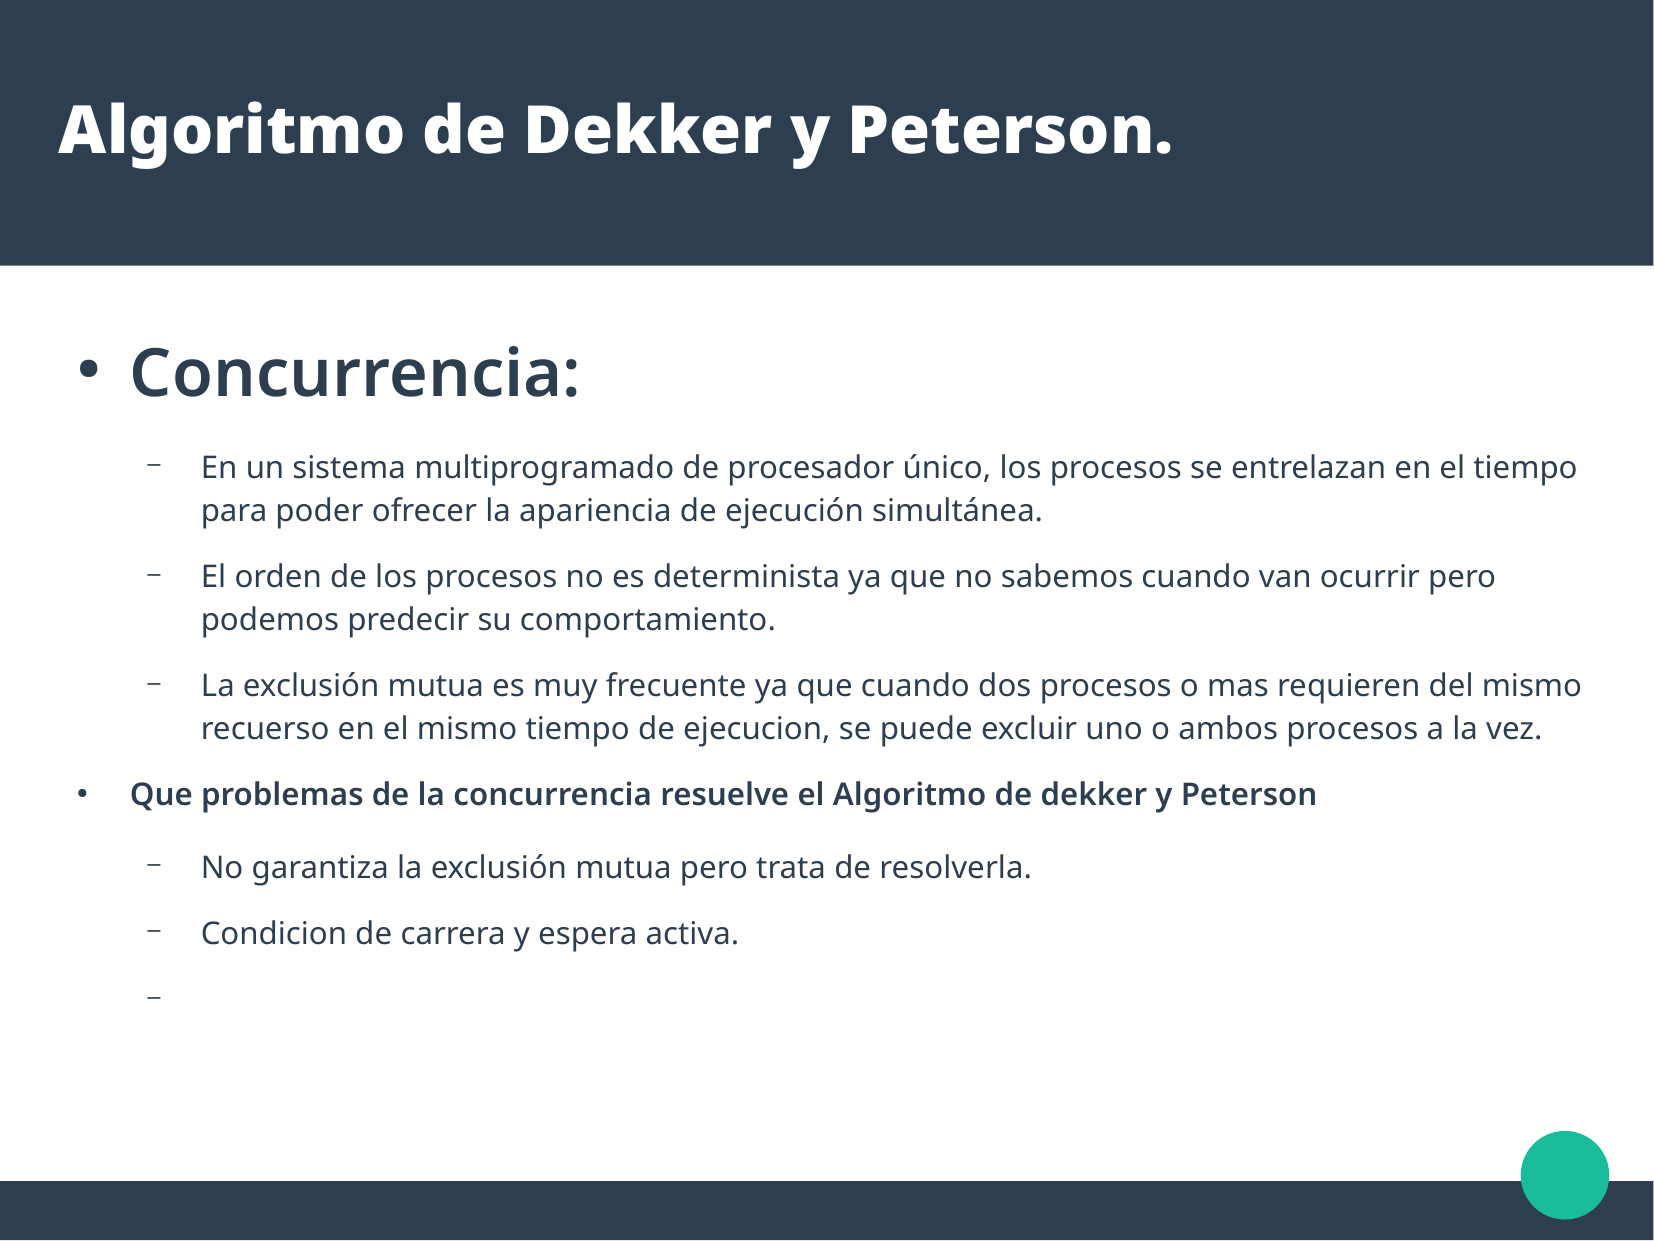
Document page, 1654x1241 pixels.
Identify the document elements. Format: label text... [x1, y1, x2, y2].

list Concurrencia: En un sistema multiprogramado de procesador único, los procesos se entrelazan en el tiempo para poder ofrecer la apariencia de ejecución simultánea. El orden de los procesos no es determinista ya que no sabemos cuando van ocurrir pero podemos predecir su comportamiento. La exclusión mutua es muy frecuente ya que cuando dos procesos o mas requieren del mismo recuerso en el mismo tiempo de ejecucion, se puede excluir uno o ambos procesos a la vez. Que problemas de la concurrencia resuelve el Algoritmo de dekker y Peterson No garantiza la exclusión mutua pero trata de resolverla. Condicion de carrera y espera activa. [59, 324, 1595, 1152]
title Algoritmo de Dekker y Peterson. [59, 49, 1595, 207]
